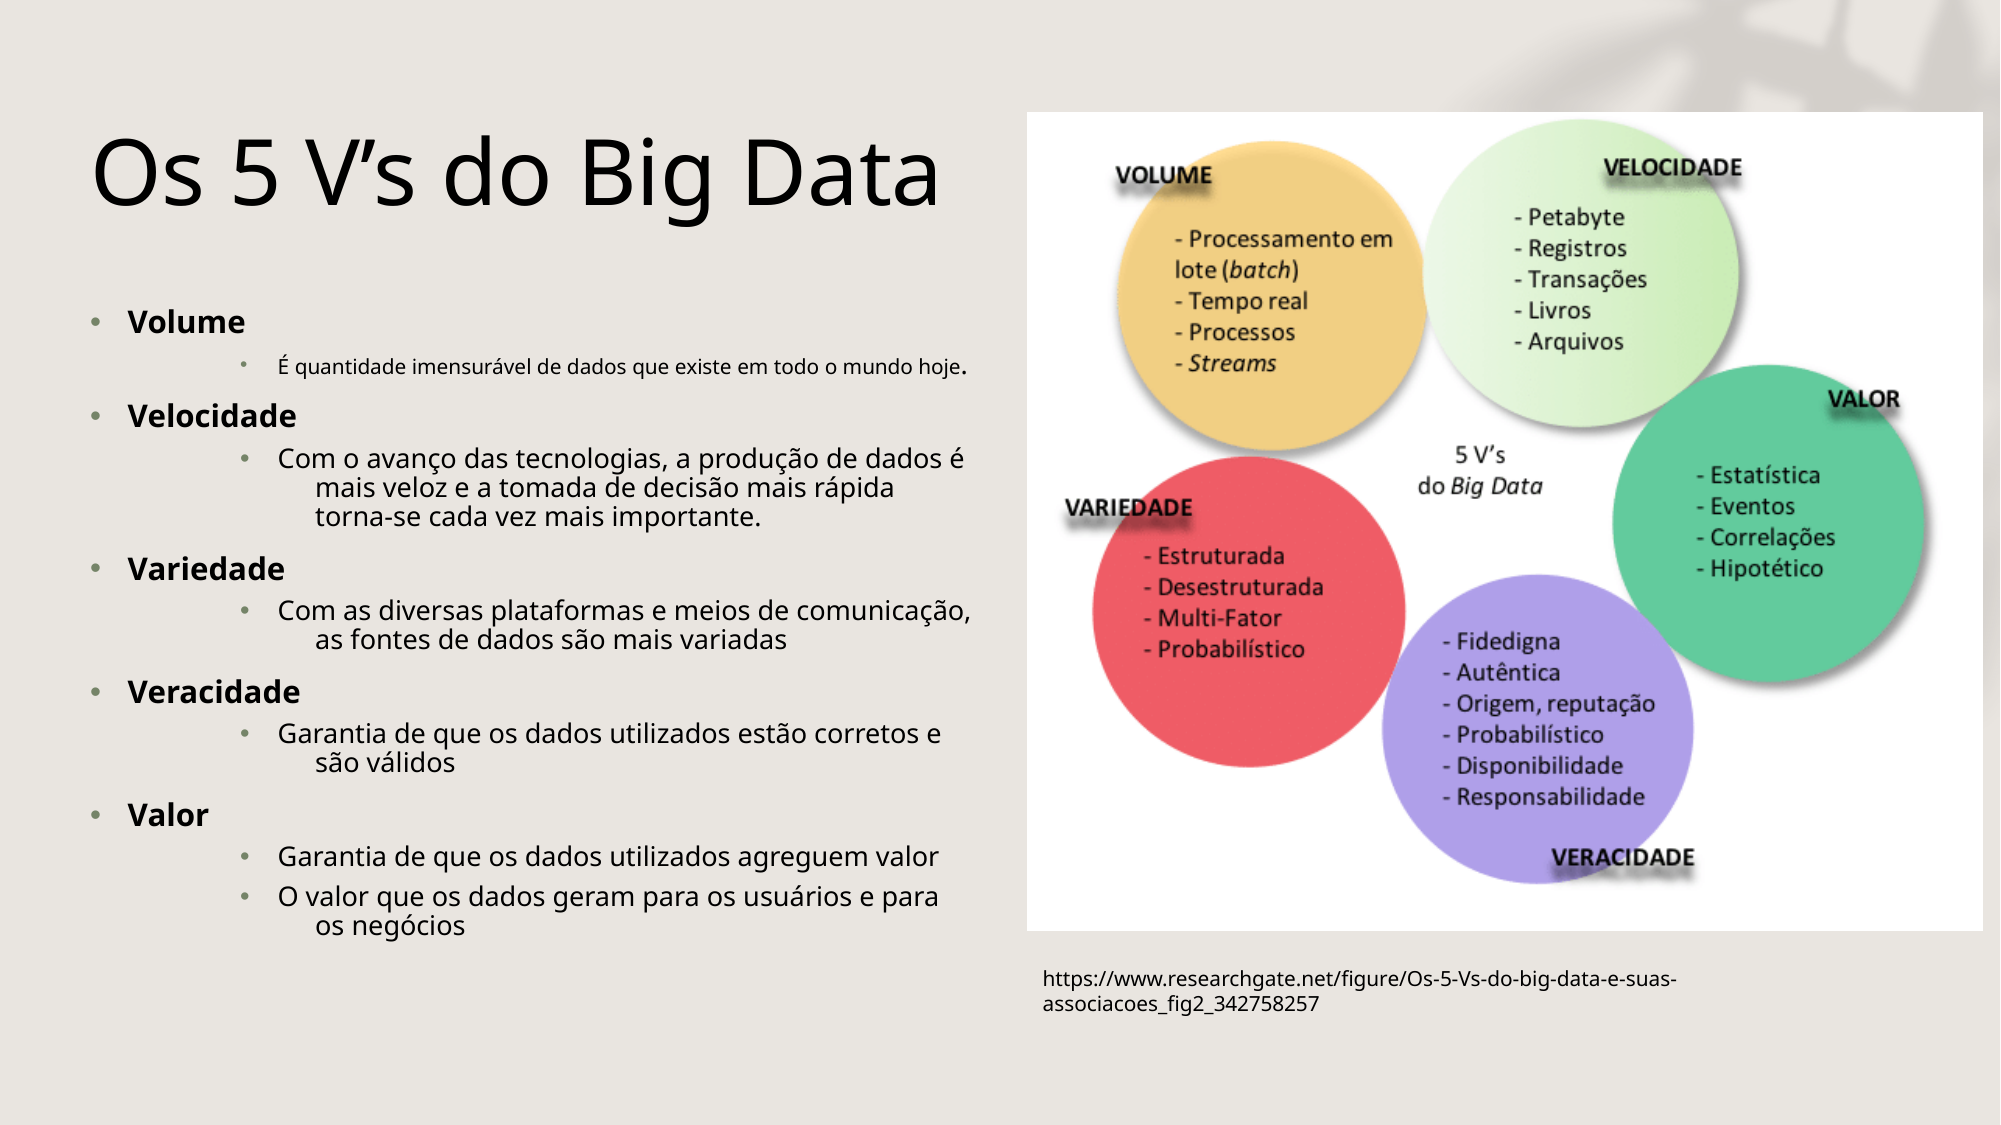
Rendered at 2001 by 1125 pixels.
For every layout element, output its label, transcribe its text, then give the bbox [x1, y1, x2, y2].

title Os 5 V’s do Big Data [75, 60, 1863, 278]
list Volume É quantidade imensurável de dados que existe em todo o mundo hoje. Velocidade Com o avanço das tecnologias, a produção de dados é mais veloz e a tomada de decisão mais rápida torna-se cada vez mais importante. Variedade Com as diversas plataformas e meios de comunicação, as fontes de dados são mais variadas Veracidade Garantia de que os dados utilizados estão corretos e são válidos Valor Garantia de que os dados utilizados agreguem valor O valor que os dados geram para os usuários e para os negócios [75, 299, 988, 1014]
text_box https://www.researchgate.net/figure/Os-5-Vs-do-big-data-e-suas-associacoes_fig2_342758257 [1028, 958, 1966, 1023]
picture [1027, 112, 1983, 931]
